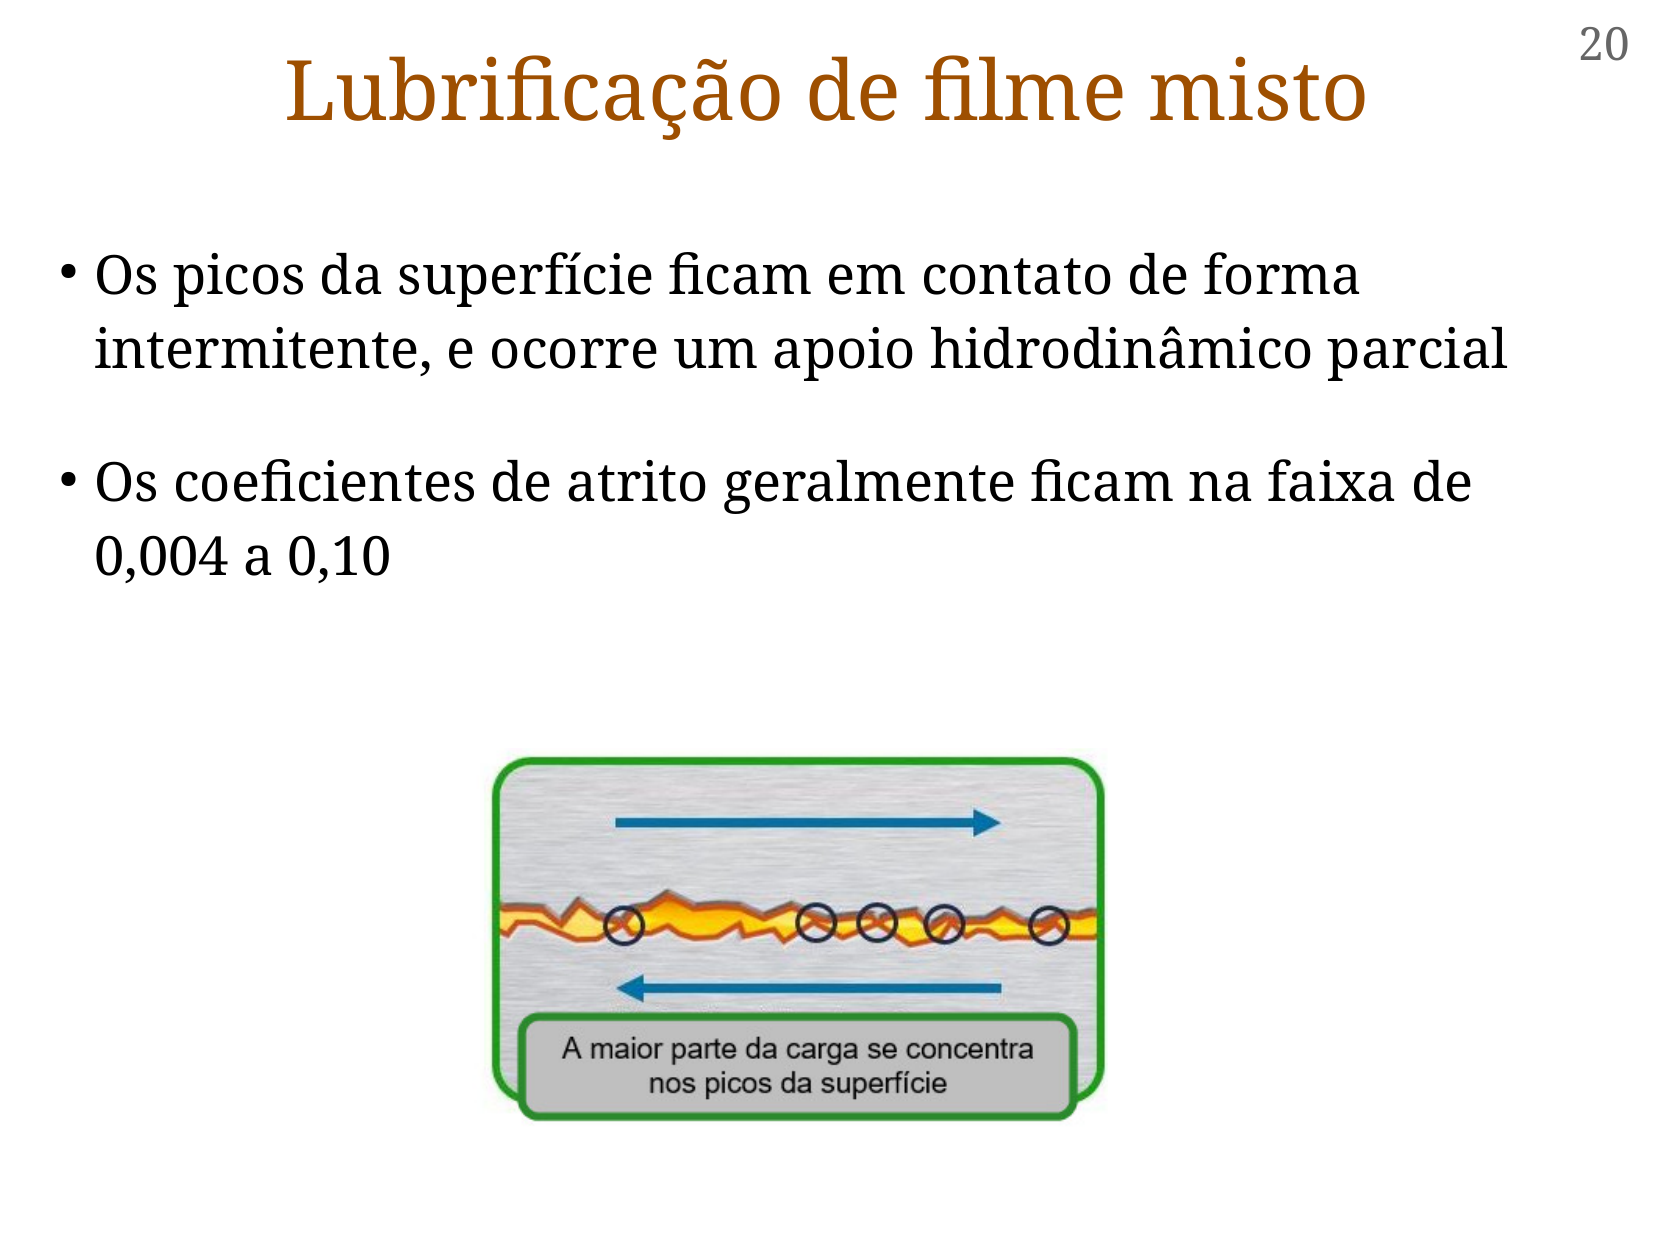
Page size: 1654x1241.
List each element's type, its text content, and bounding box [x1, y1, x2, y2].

title Lubrificação de filme misto [59, 29, 1595, 148]
picture [472, 748, 1108, 1137]
list Os picos da superfície ficam em contato de forma intermitente, e ocorre um apoio hidrodinâmico parcial Os coeficientes de atrito geralmente ficam na faixa de 0,004 a 0,10 [59, 236, 1595, 1211]
